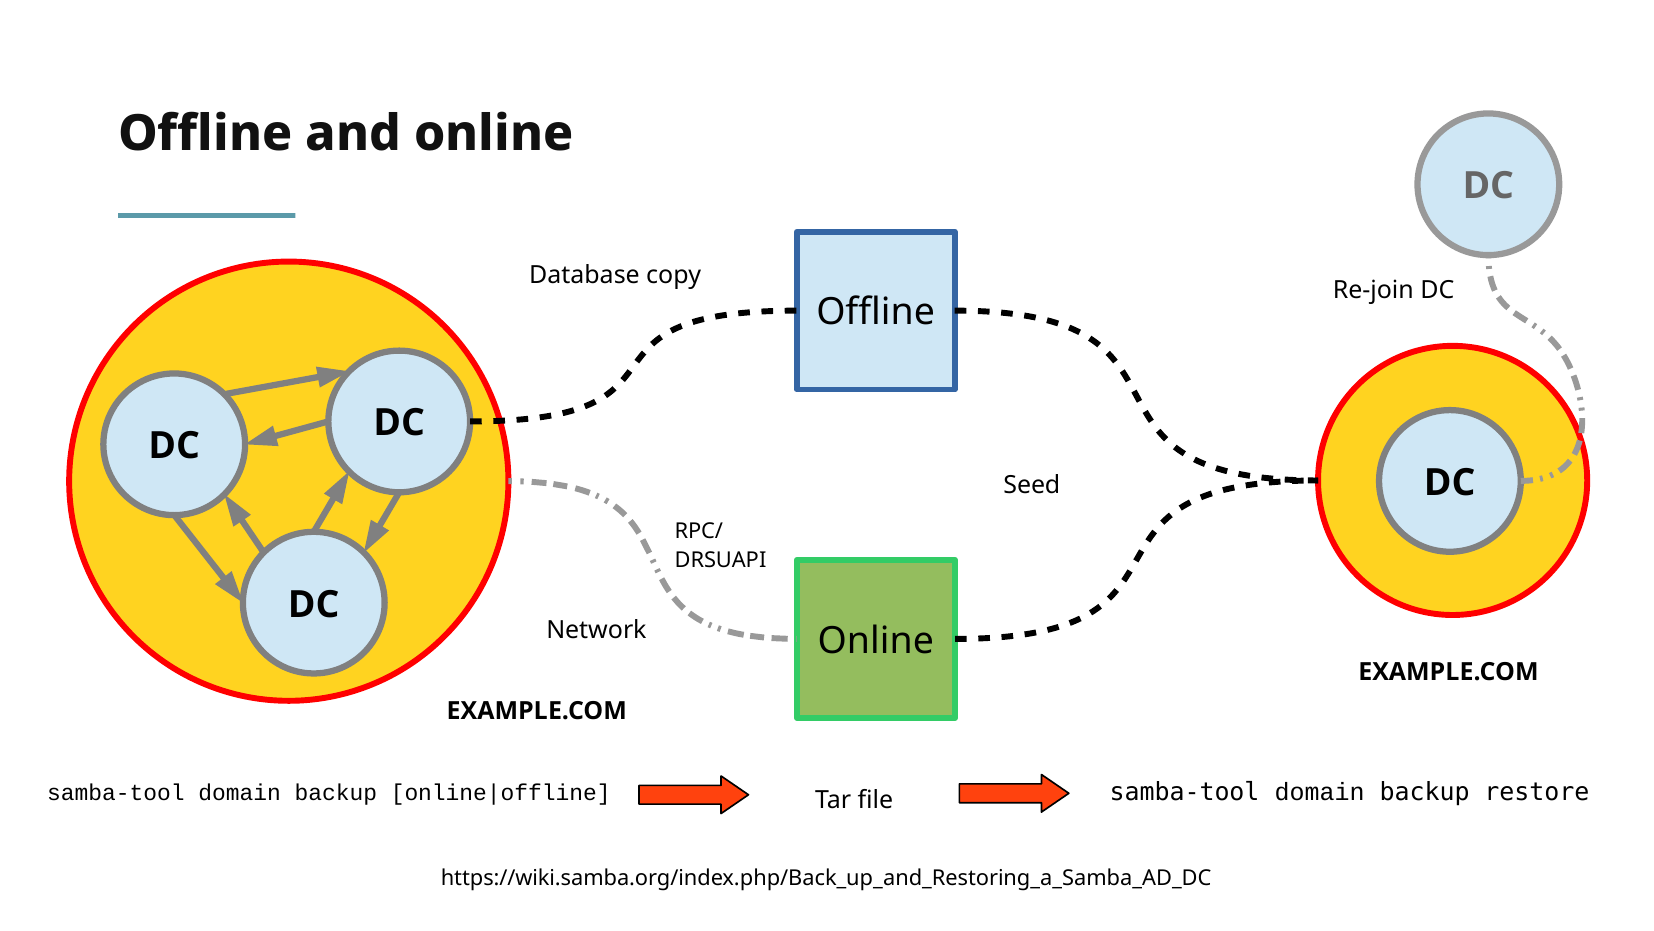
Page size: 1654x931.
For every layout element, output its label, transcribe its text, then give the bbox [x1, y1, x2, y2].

text_box Tar file [800, 777, 913, 822]
text_box Offline [796, 231, 955, 390]
text_box Online [796, 559, 956, 718]
text_box DC [1379, 410, 1521, 552]
text_box samba-tool domain backup restore [1094, 758, 1635, 828]
text_box Network [531, 607, 666, 652]
text_box [639, 775, 749, 814]
text_box https://wiki.samba.org/index.php/Back_up_and_Restoring_a_Samba_AD_DC [0, 848, 1654, 907]
text_box DC [1417, 113, 1560, 256]
text_box [959, 774, 1069, 813]
text_box Seed [988, 462, 1081, 507]
text_box DC [242, 531, 385, 674]
text_box Database copy [514, 251, 731, 296]
text_box Re-join DC [1318, 266, 1479, 311]
text_box EXAMPLE.COM [1343, 633, 1620, 707]
text_box RPC/ DRSUAPI [659, 511, 786, 578]
title Offline and online [118, 94, 1536, 166]
text_box EXAMPLE.COM [431, 673, 708, 747]
text_box DC [103, 373, 246, 516]
text_box [1318, 345, 1588, 616]
text_box DC [328, 350, 470, 493]
text_box [69, 261, 509, 701]
text_box samba-tool domain backup [online|offline] [32, 773, 626, 815]
